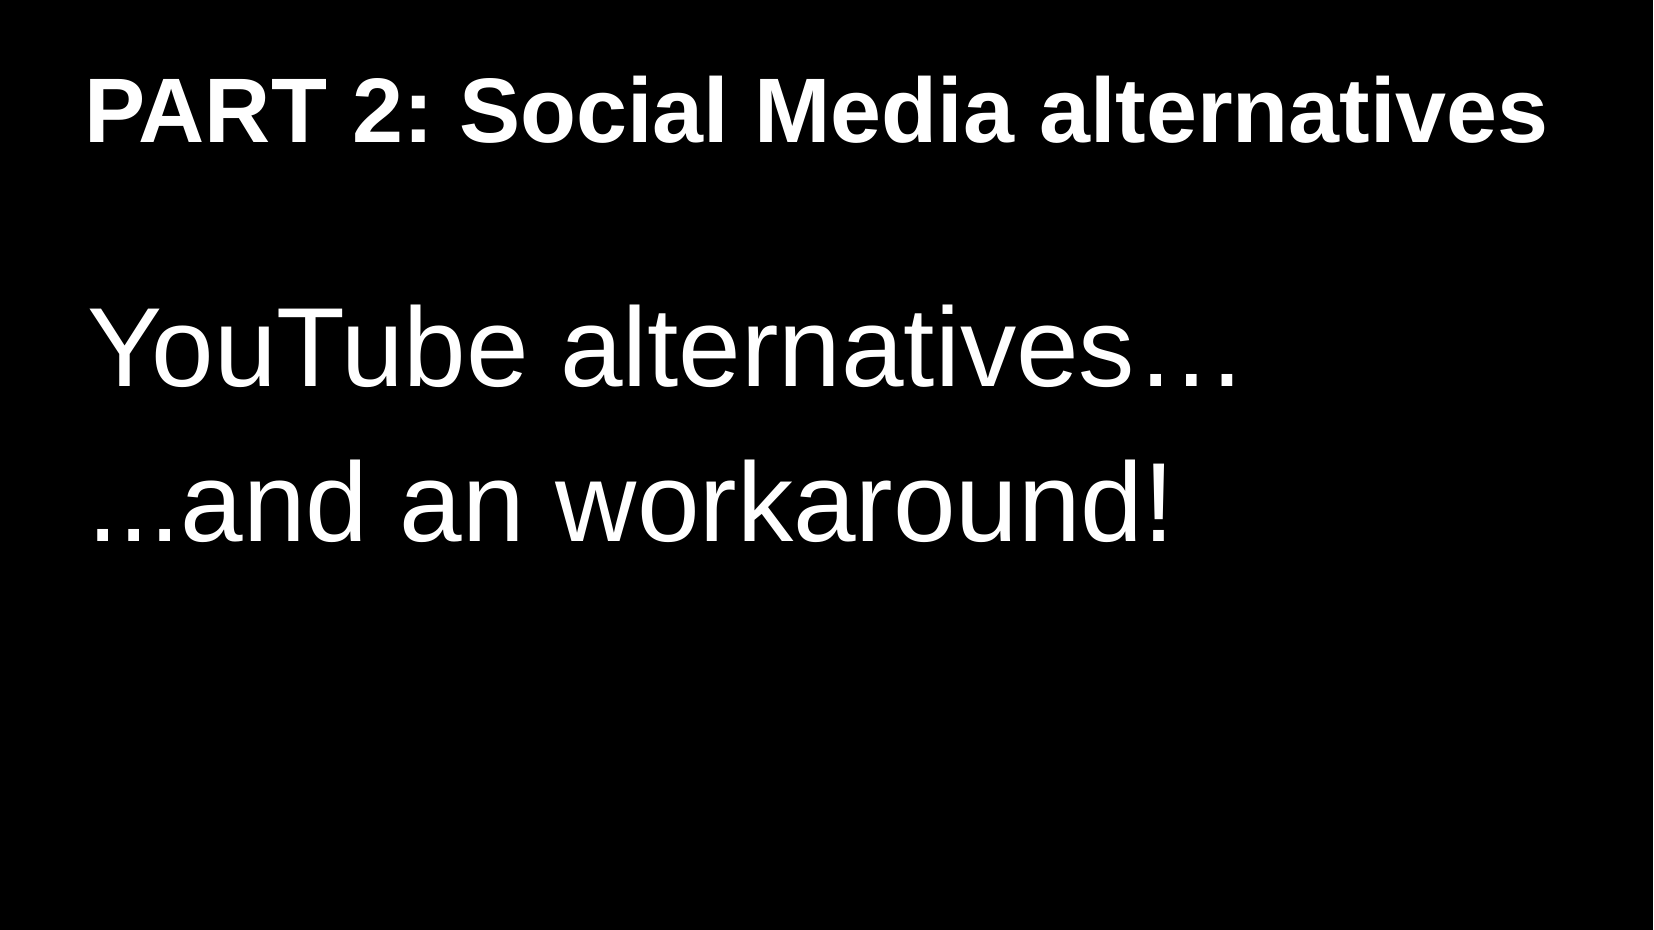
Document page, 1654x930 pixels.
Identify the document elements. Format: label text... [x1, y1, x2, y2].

title PART 2: Social Media alternatives [84, 56, 1561, 166]
list YouTube alternatives… ...and an workaround! [87, 285, 1573, 462]
list [87, 462, 1573, 852]
